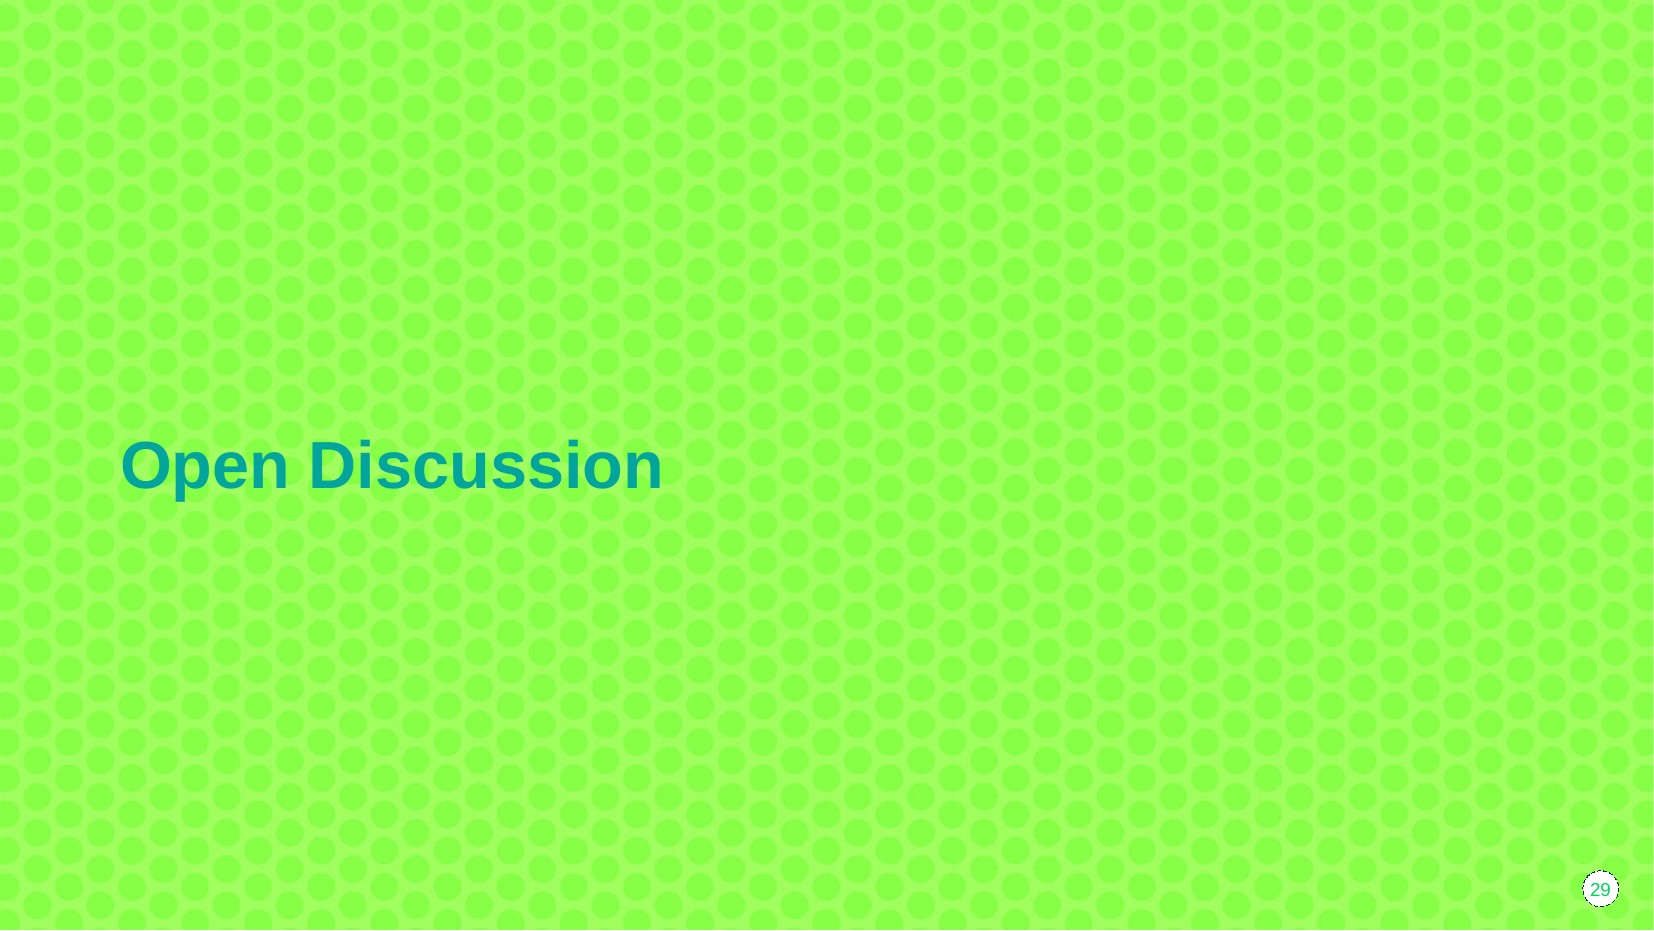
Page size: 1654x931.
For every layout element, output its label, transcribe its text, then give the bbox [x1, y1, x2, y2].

picture [0, 0, 1654, 930]
title Open Discussion [105, 383, 1654, 547]
